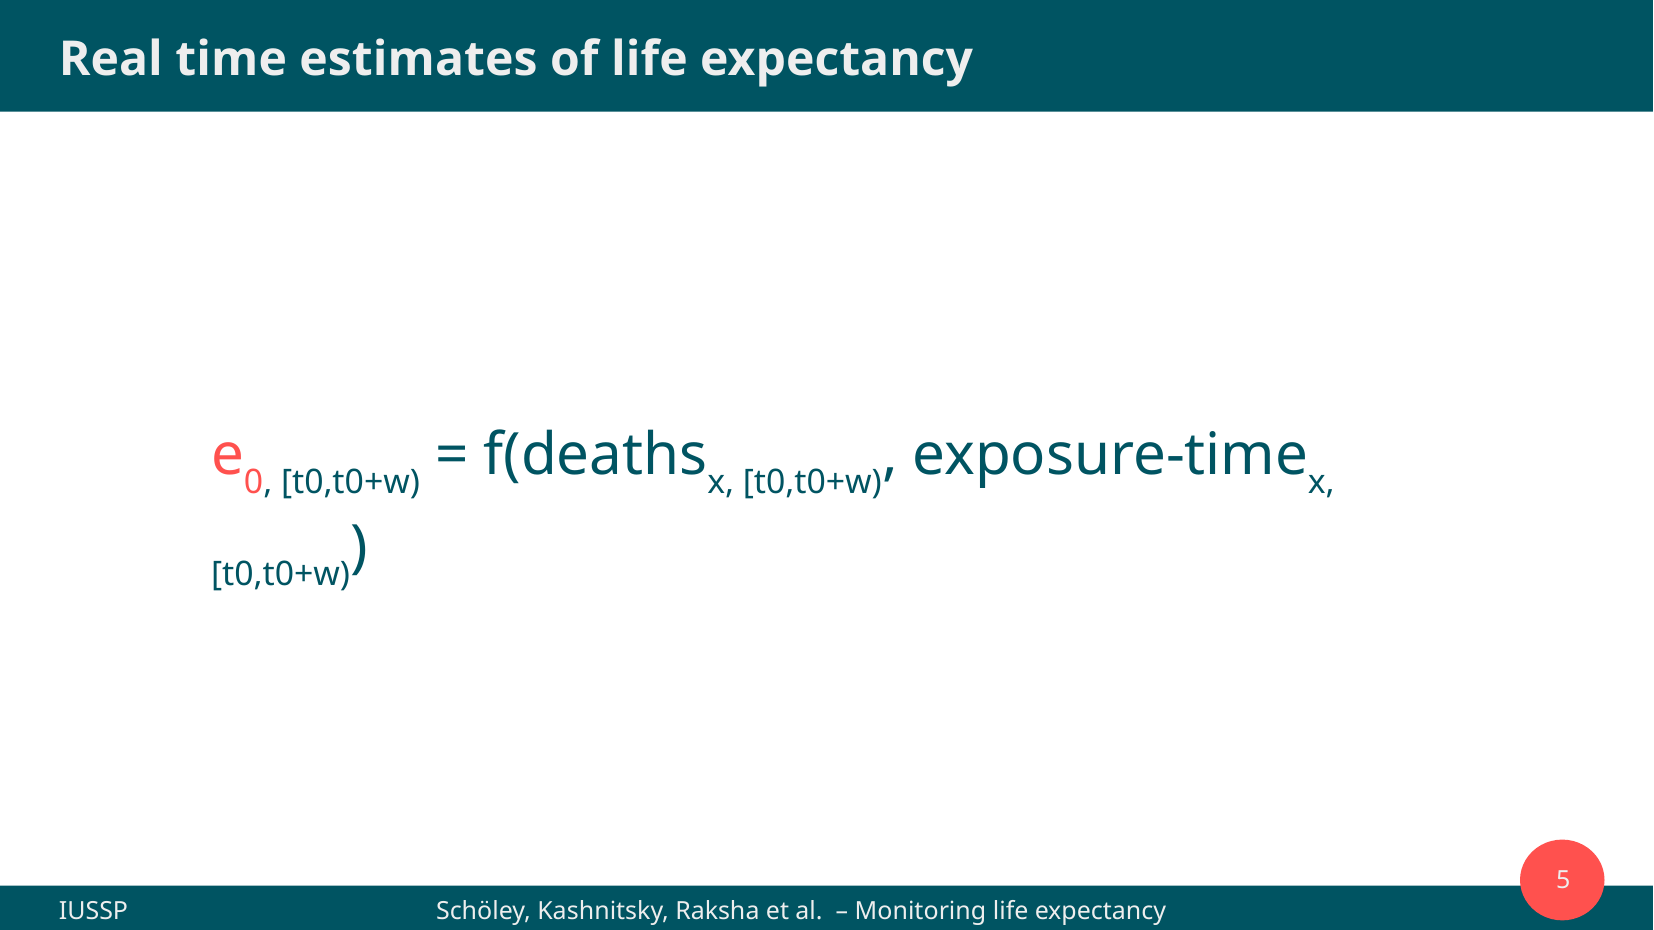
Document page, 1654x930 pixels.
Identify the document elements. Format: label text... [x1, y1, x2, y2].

title Real time estimates of life expectancy [58, 0, 1594, 117]
text_box e0, [t0,t0+w) = f(deathsx, [t0,t0+w), exposure-timex, [t0,t0+w)) [196, 405, 1457, 541]
